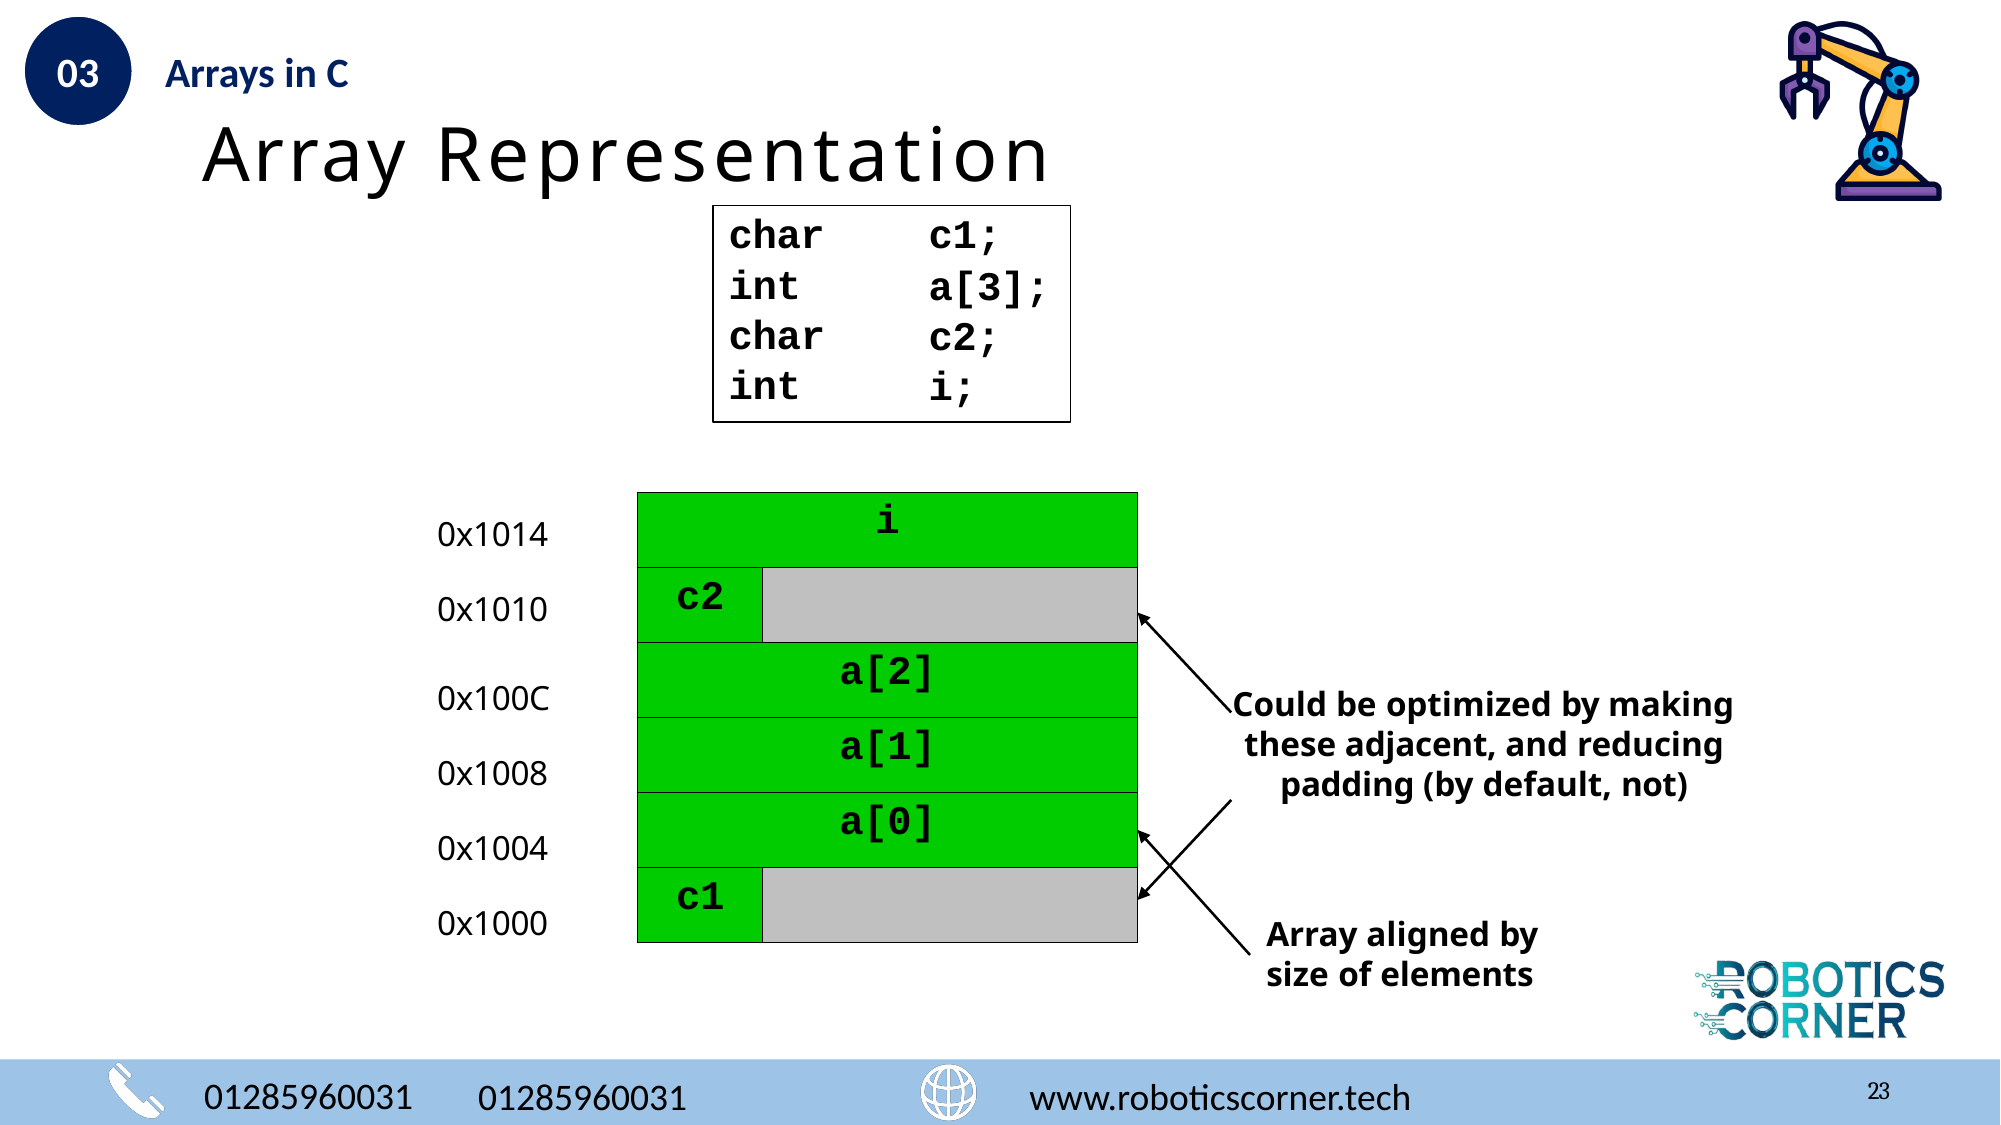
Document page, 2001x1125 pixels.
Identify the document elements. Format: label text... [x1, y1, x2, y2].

text_box 03 [22, 14, 134, 128]
text_box 0x100C 0x1008 0x1004 0x1000 [435, 674, 577, 943]
picture [103, 1057, 170, 1124]
table_cell [763, 868, 1137, 942]
text_box char int char int [726, 205, 831, 408]
picture [1680, 859, 1953, 1059]
text_box [1137, 799, 1251, 956]
table_cell a[0] [638, 793, 1137, 867]
table_cell c2 [638, 568, 762, 642]
title Array Representation [200, 38, 1516, 261]
text_box c1; a[3]; c2; i; [926, 205, 1056, 409]
text_box Array aligned by size of elements [1264, 911, 1606, 994]
picture [1771, 21, 1950, 201]
picture [915, 1059, 981, 1125]
table_cell a[1] [638, 718, 1137, 792]
table_cell a[2] [638, 643, 1137, 717]
text_box Arrays in C [150, 38, 622, 103]
text_box [1137, 612, 1233, 714]
table_cell [763, 568, 1137, 642]
table_header i [638, 493, 1137, 567]
text_box 0x1014 0x1010 [435, 510, 589, 629]
text_box Could be optimized by making these adjacent, and reducing padding (by default, not) [1226, 681, 1741, 804]
table_cell c1 [638, 868, 762, 942]
